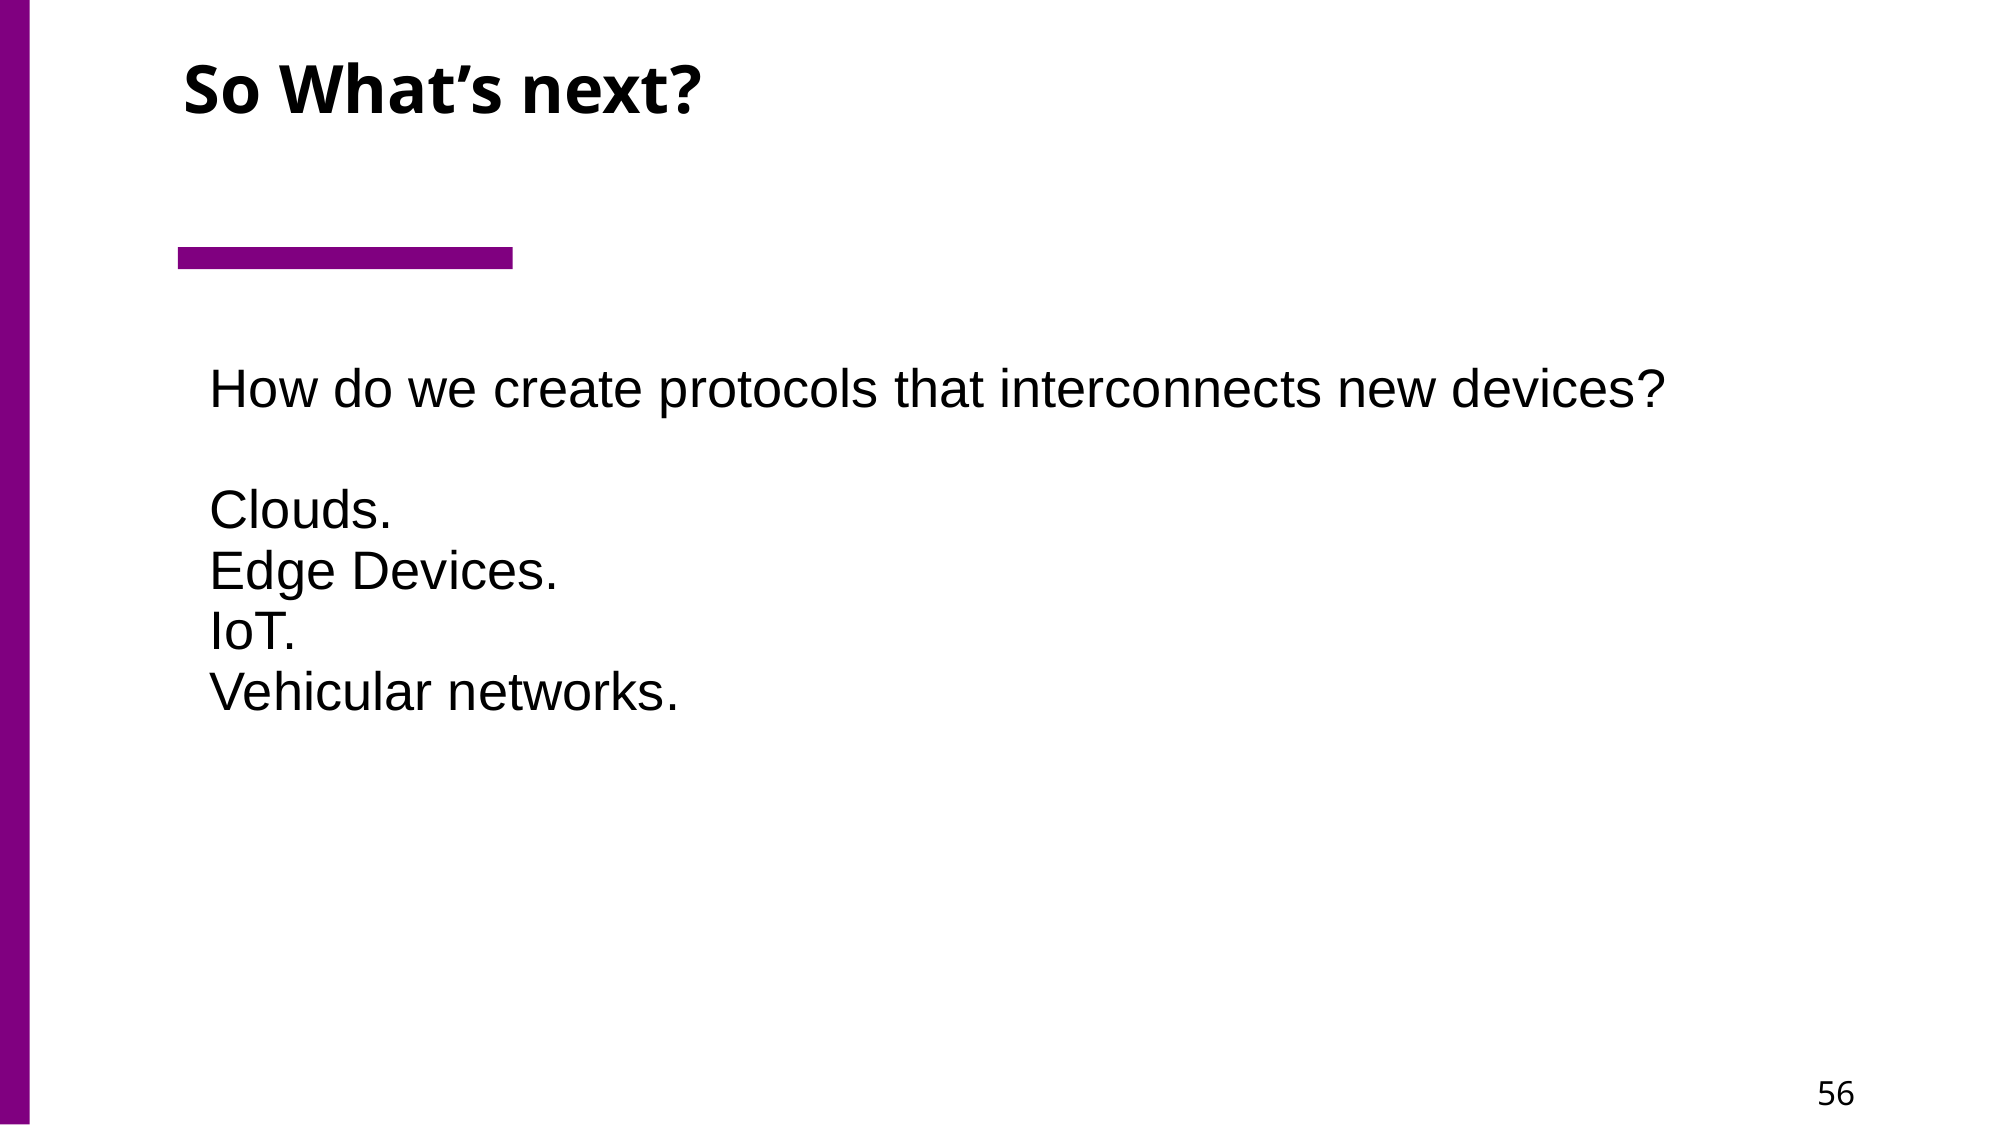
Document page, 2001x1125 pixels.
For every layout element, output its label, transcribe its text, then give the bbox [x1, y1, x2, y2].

text_box How do we create protocols that interconnects new devices? Clouds. Edge Devices. IoT. Vehicular networks. [195, 351, 1711, 772]
title So What’s next? [133, 0, 1946, 135]
